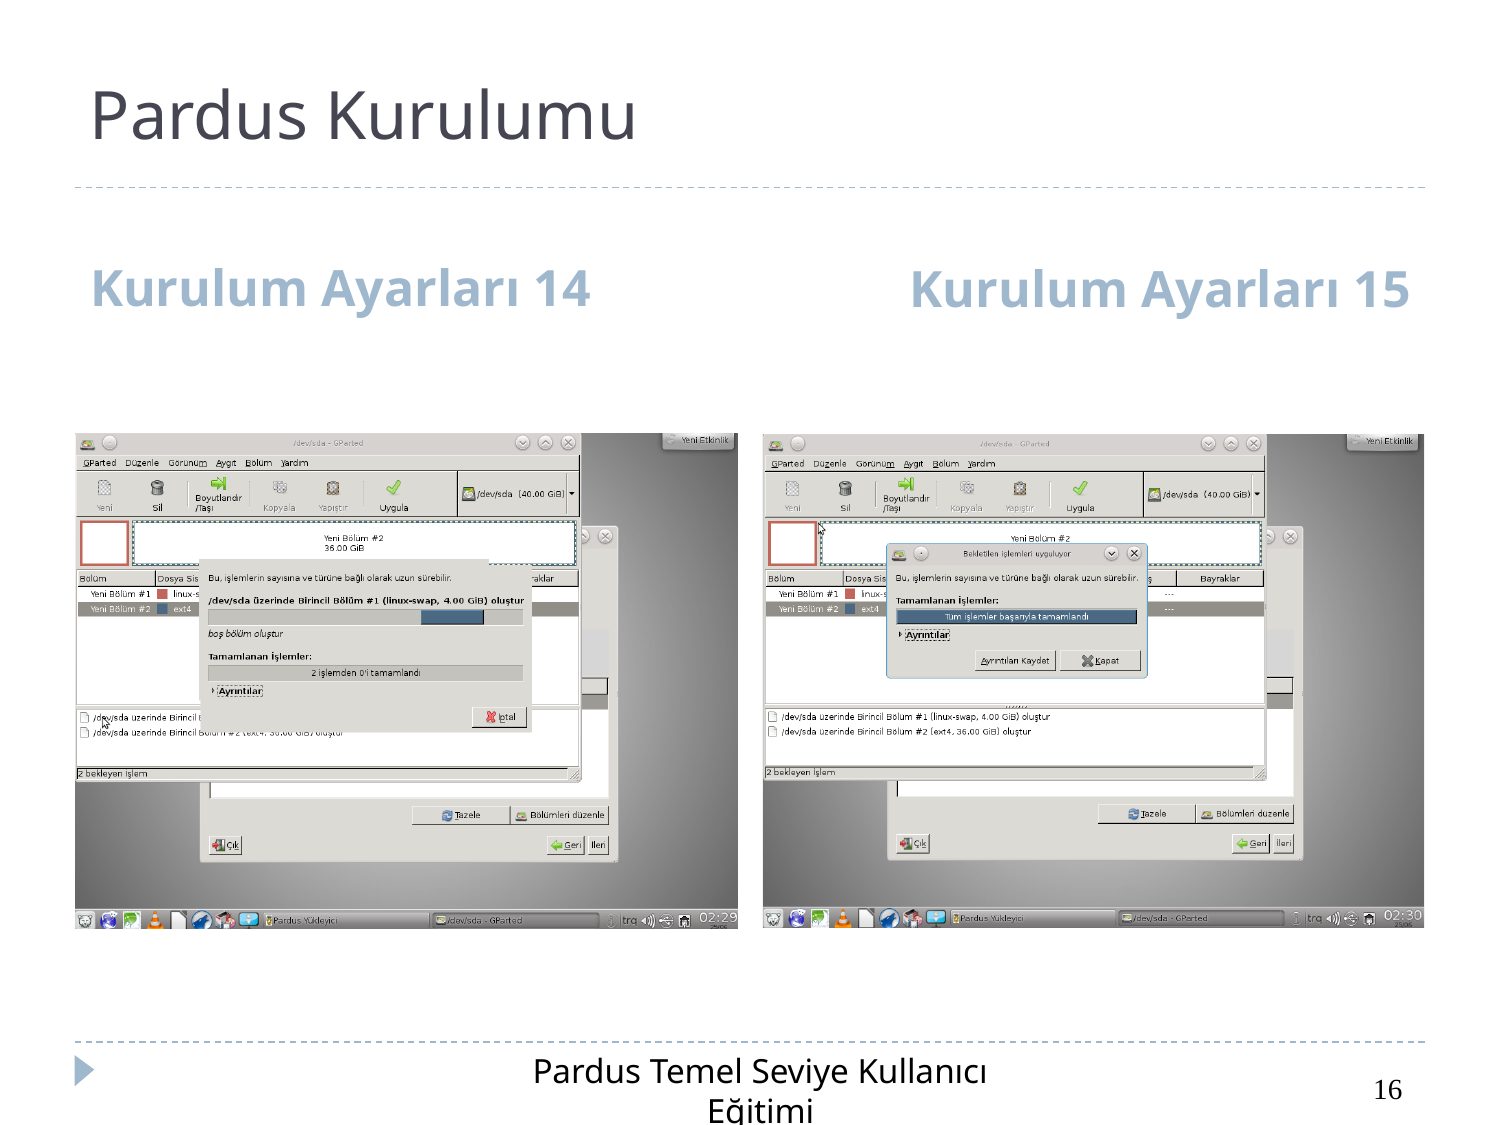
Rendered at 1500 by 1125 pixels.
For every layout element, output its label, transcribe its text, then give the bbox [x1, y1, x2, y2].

list Kurulum Ayarları 14 [75, 210, 738, 324]
title Pardus Kurulumu [75, 37, 1425, 188]
picture [75, 433, 738, 929]
list Kurulum Ayarları 15 [762, 212, 1426, 325]
picture [762, 434, 1425, 928]
